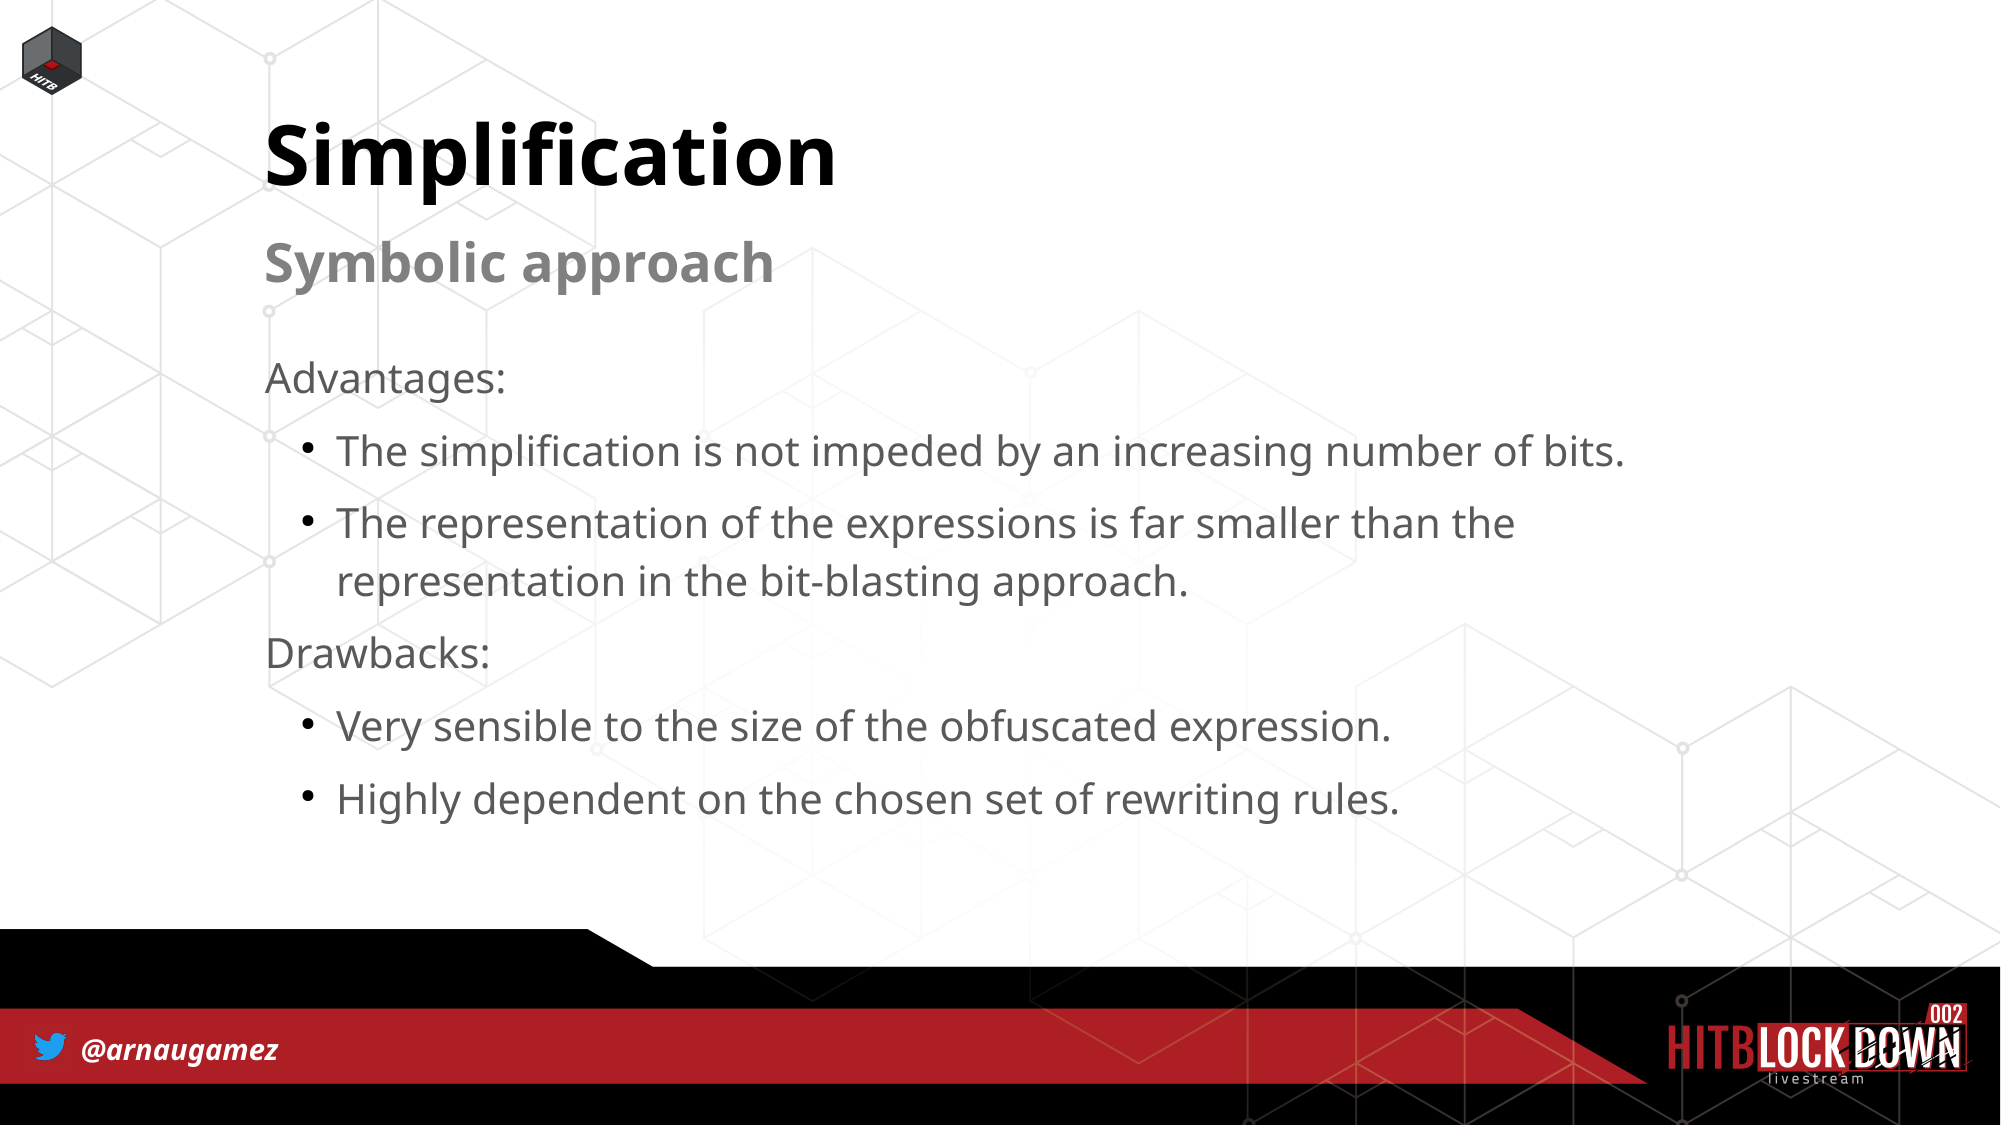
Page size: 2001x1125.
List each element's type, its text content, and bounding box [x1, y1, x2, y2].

text_box Symbolic approach [249, 227, 1790, 322]
text_box Advantages: The simplification is not impeded by an increasing number of bits. The representation of the expressions is far smaller than the representation in the bit-blasting approach. Drawbacks: Very sensible to the size of the obfuscated expression. Highly dependent on the chosen set of rewriting rules. [250, 336, 1751, 931]
title Simplification [249, 108, 1750, 210]
picture [0, 0, 2001, 1125]
